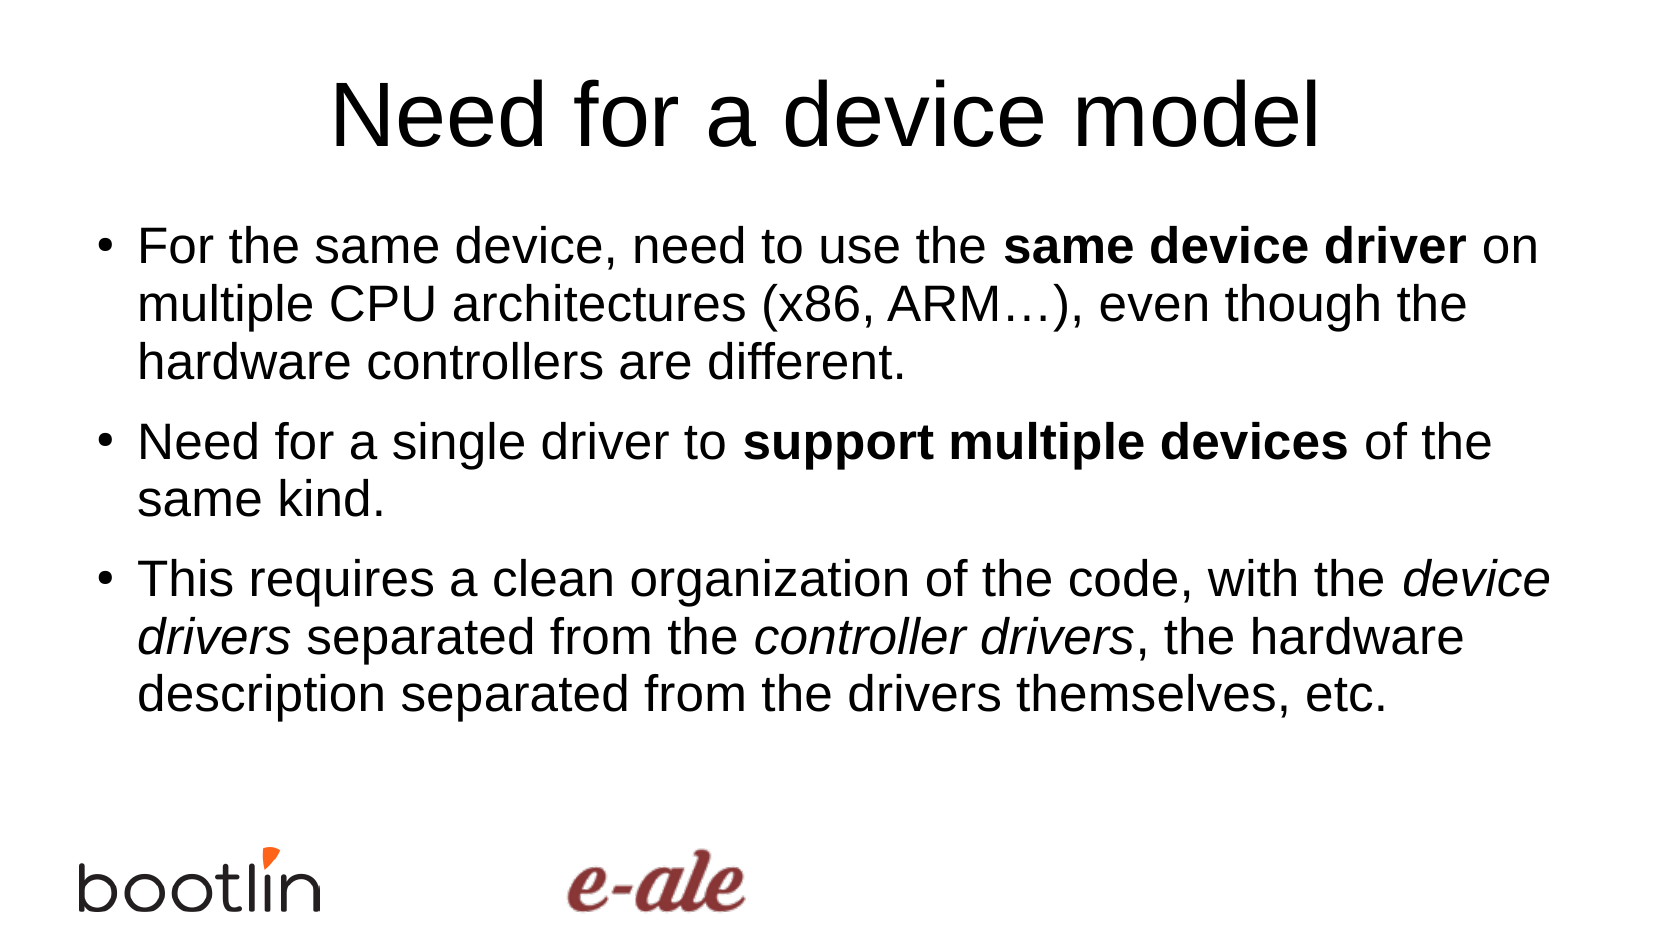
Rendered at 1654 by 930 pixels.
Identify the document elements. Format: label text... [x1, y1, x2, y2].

title Need for a device model [82, 37, 1571, 193]
picture [79, 847, 320, 912]
picture [565, 847, 749, 915]
list For the same device, need to use the same device driver on multiple CPU architectures (x86, ARM…), even though the hardware controllers are different. Need for a single driver to support multiple devices of the same kind. This requires a clean organization of the code, with the device drivers separated from the controller drivers, the hardware description separated from the drivers themselves, etc. [82, 217, 1571, 757]
